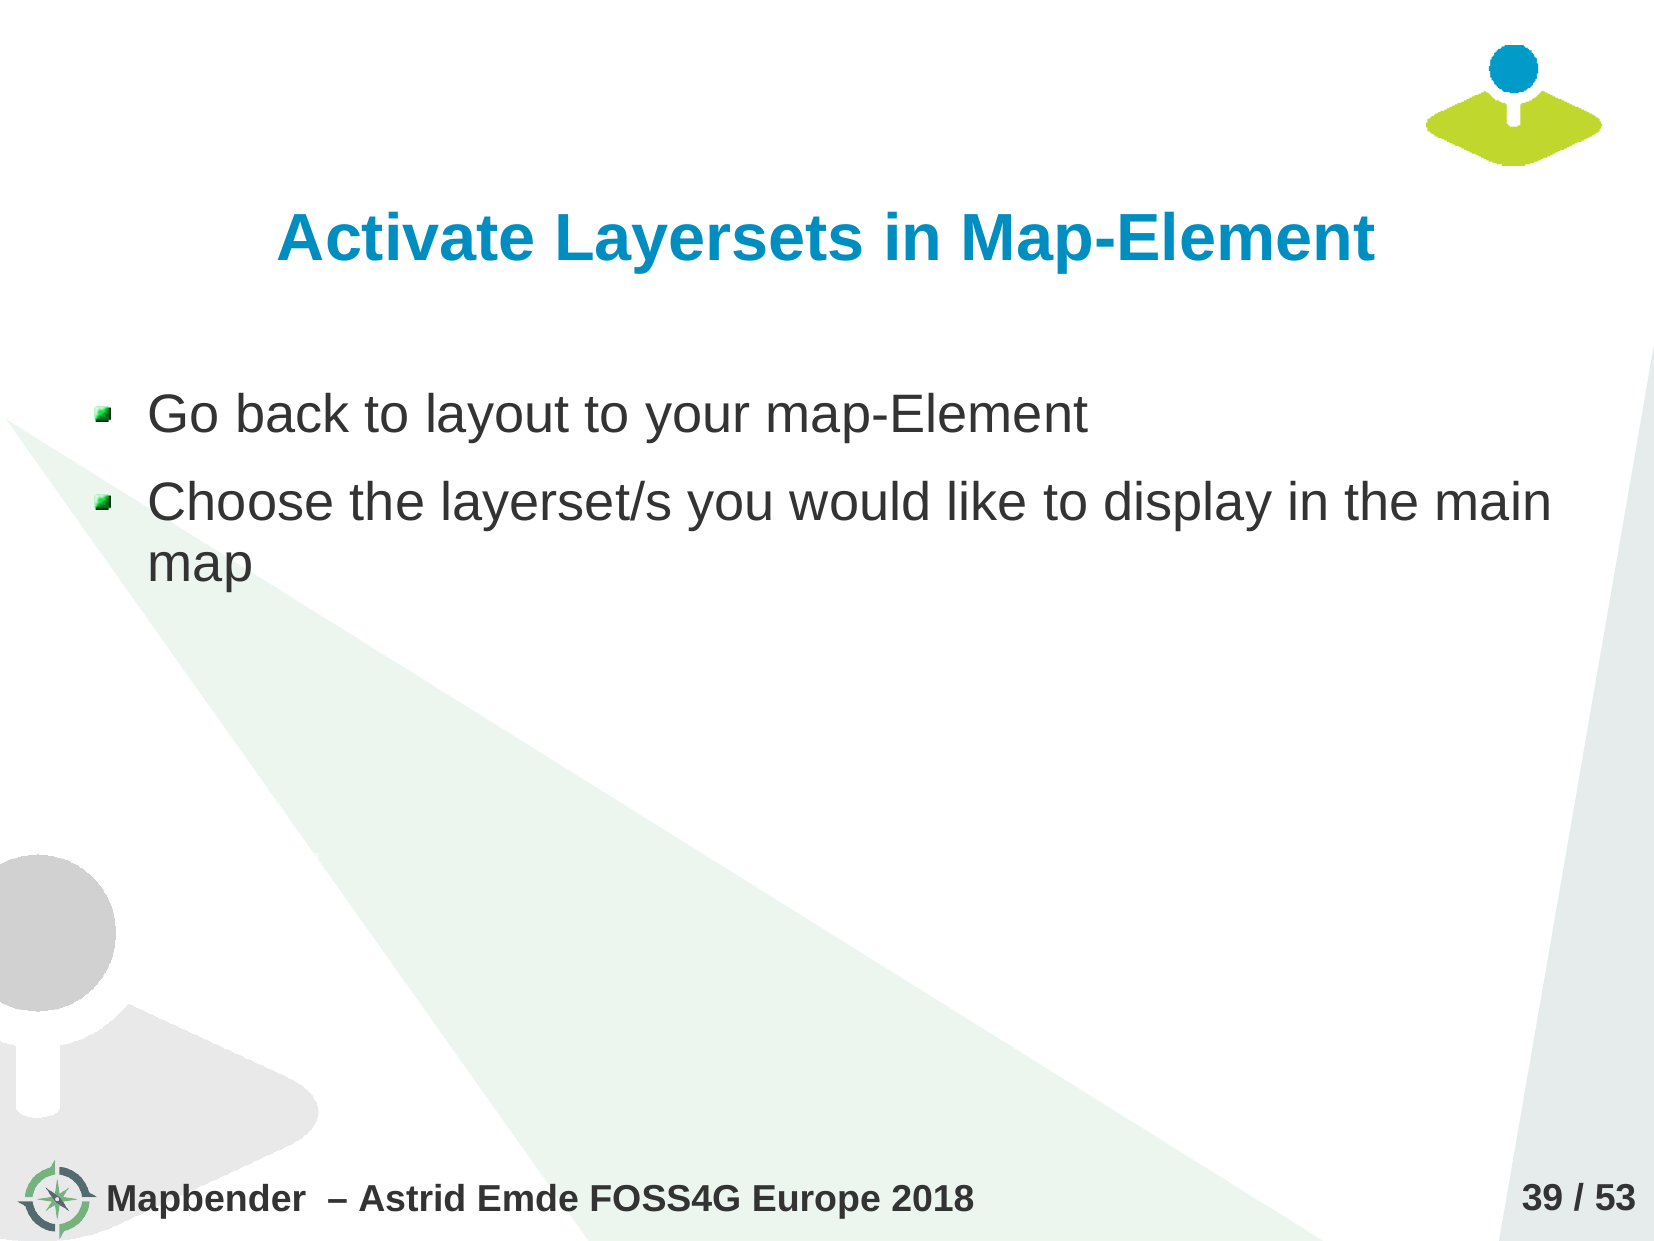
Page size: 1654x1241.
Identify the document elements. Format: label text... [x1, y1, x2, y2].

title Activate Layersets in Map-Element [82, 188, 1571, 361]
picture [16, 1158, 98, 1240]
picture [1426, 45, 1604, 166]
list Go back to layout to your map-Element Choose the layerset/s you would like to display in the main map [76, 383, 1565, 1188]
